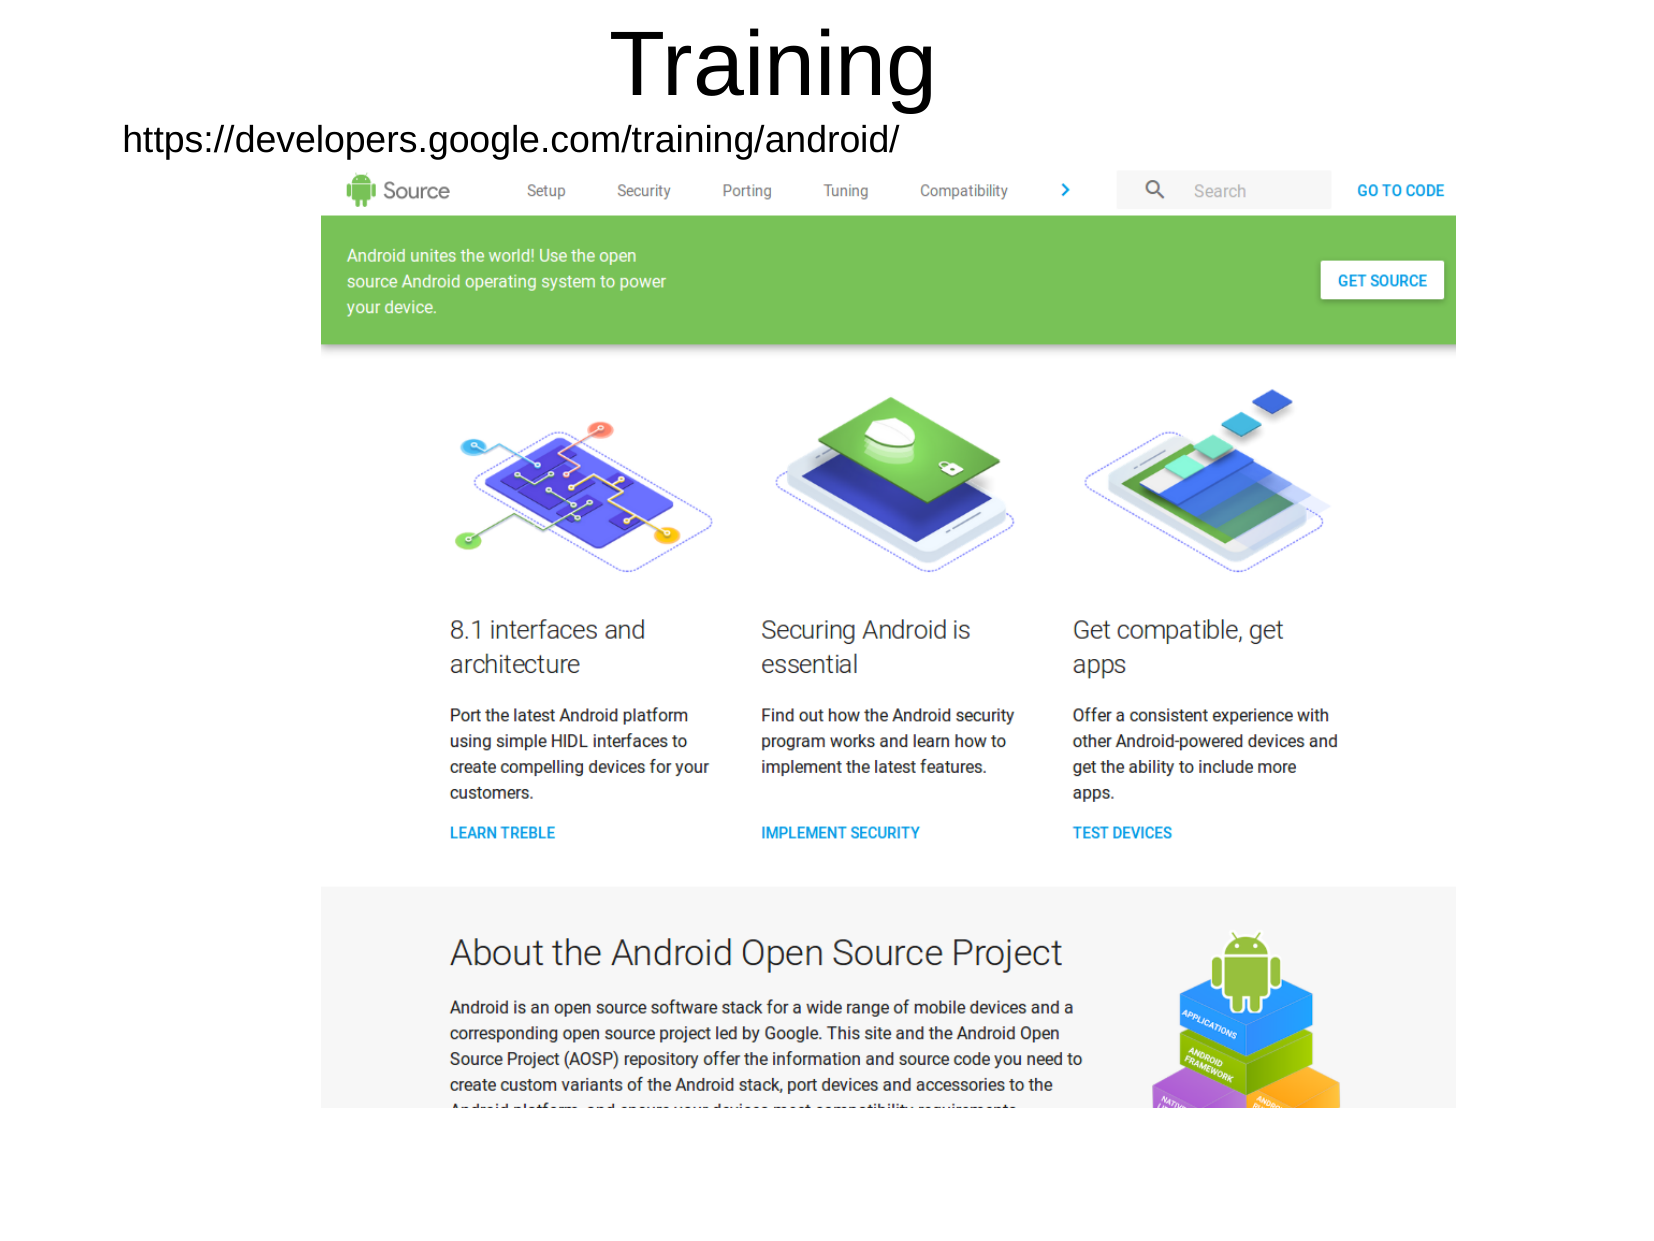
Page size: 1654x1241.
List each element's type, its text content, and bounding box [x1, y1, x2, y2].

text_box https://developers.google.com/training/android/ [107, 110, 916, 168]
title Training [30, 0, 1519, 134]
picture [321, 164, 1456, 1108]
